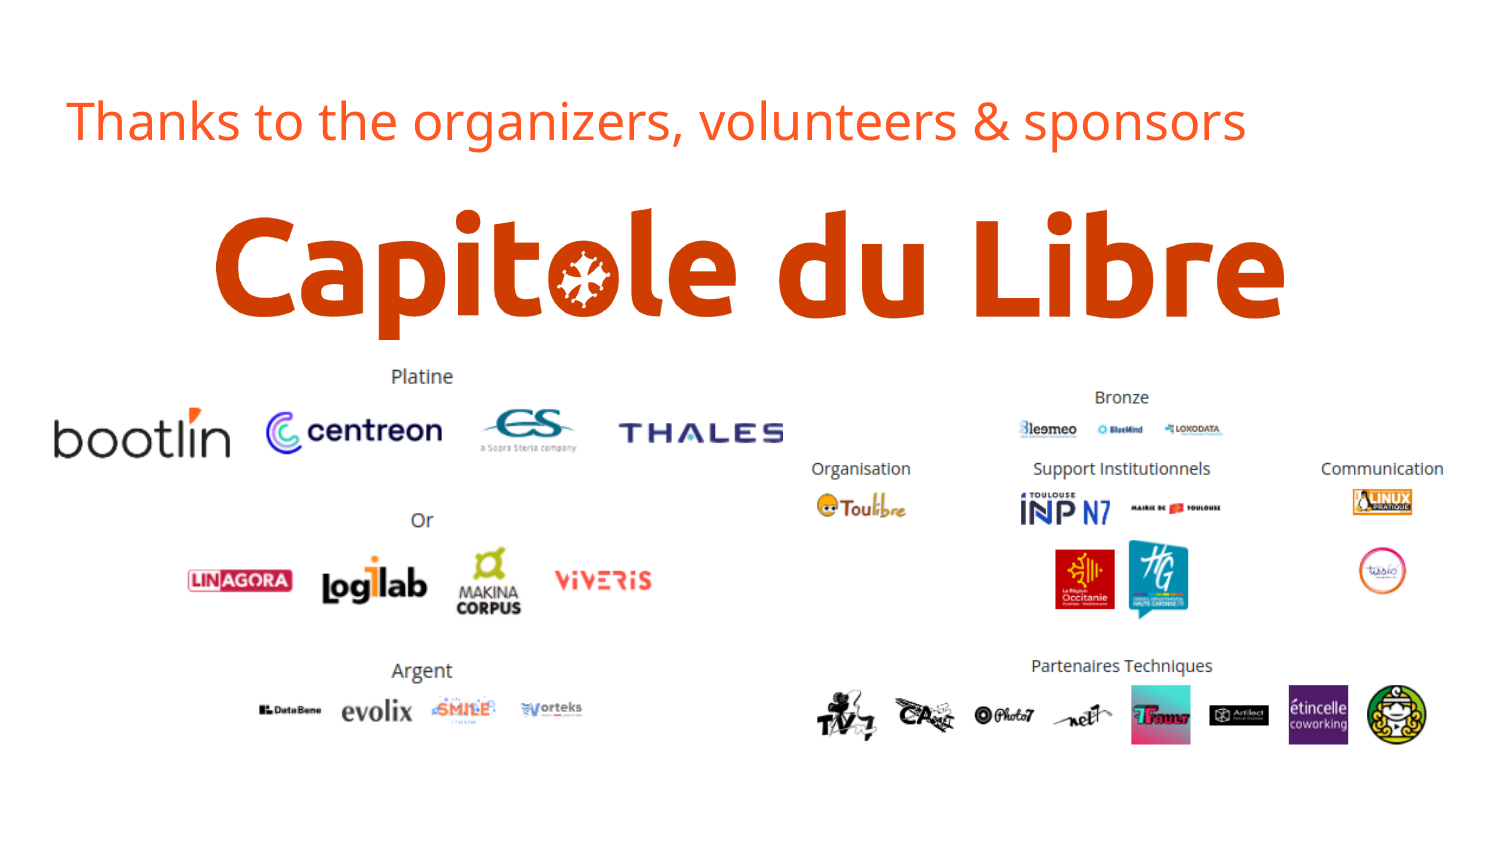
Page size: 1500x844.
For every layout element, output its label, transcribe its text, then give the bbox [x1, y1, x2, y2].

title Thanks to the organizers, volunteers & sponsors [51, 72, 1449, 167]
picture [7, 346, 1462, 766]
picture [216, 208, 1284, 340]
